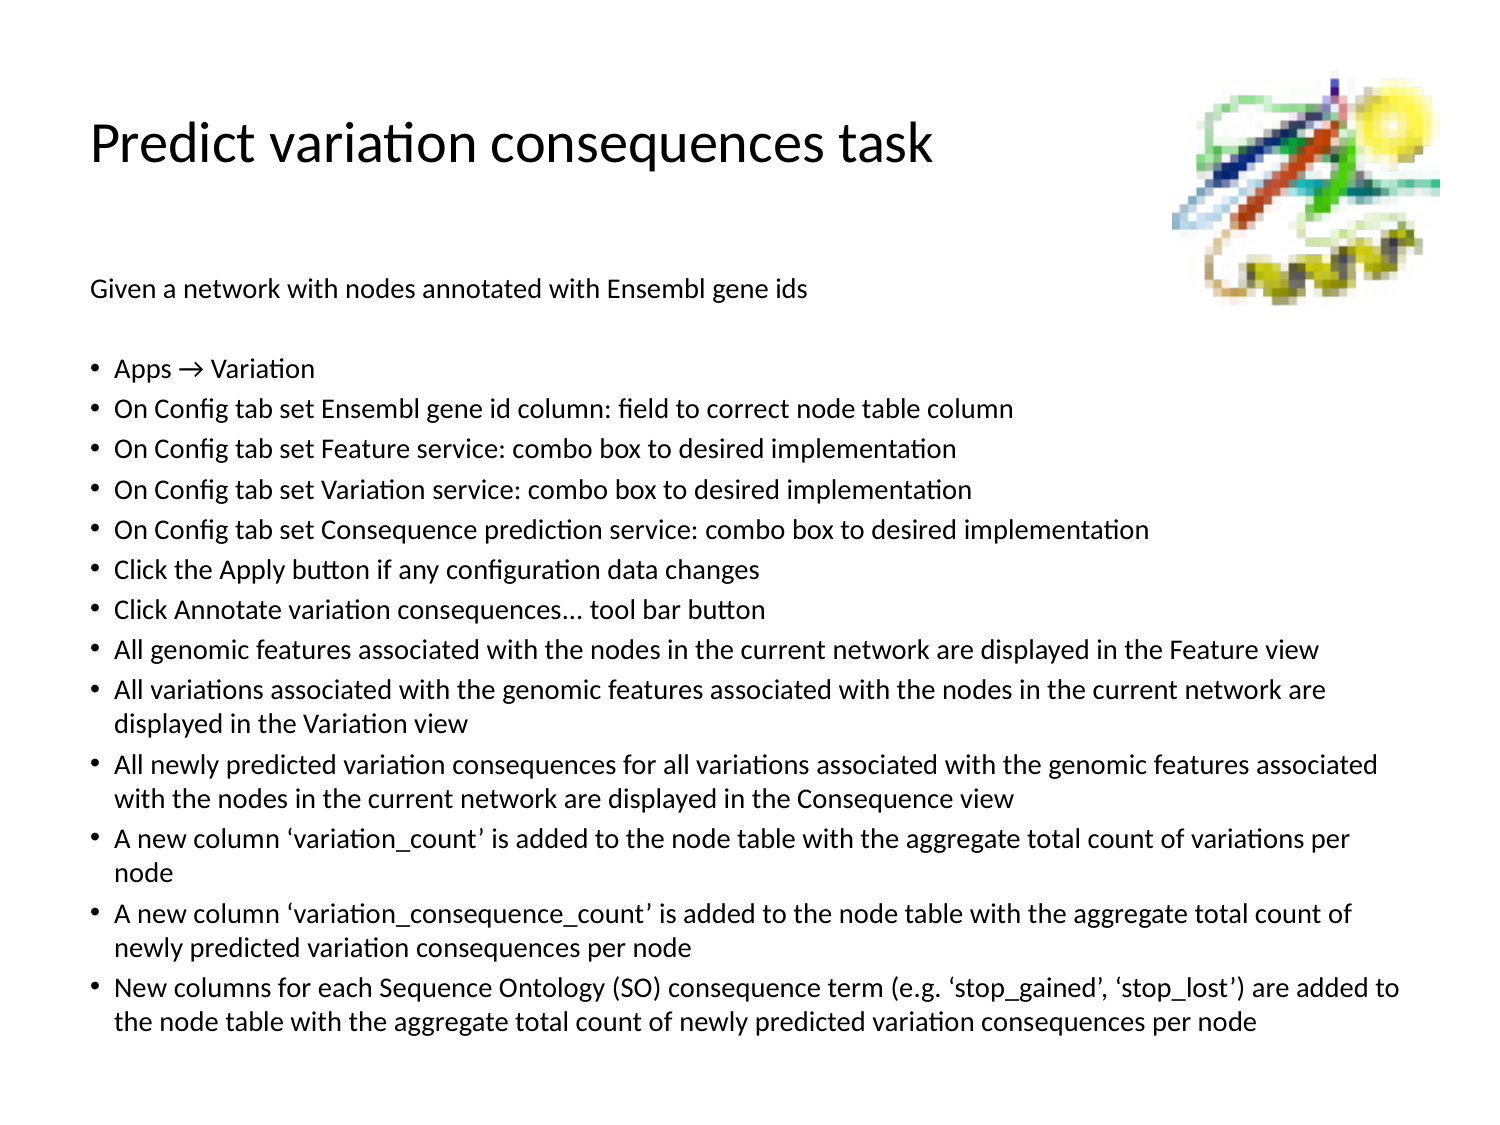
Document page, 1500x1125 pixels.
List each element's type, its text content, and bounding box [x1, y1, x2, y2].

list Given a network with nodes annotated with Ensembl gene ids Apps → Variation On Config tab set Ensembl gene id column: field to correct node table column On Config tab set Feature service: combo box to desired implementation On Config tab set Variation service: combo box to desired implementation On Config tab set Consequence prediction service: combo box to desired implementation Click the Apply button if any configuration data changes Click Annotate variation consequences... tool bar button All genomic features associated with the nodes in the current network are displayed in the Feature view All variations associated with the genomic features associated with the nodes in the current network are displayed in the Variation view All newly predicted variation consequences for all variations associated with the genomic features associated with the nodes in the current network are displayed in the Consequence view A new column ‘variation_count’ is added to the node table with the aggregate total count of variations per node A new column ‘variation_consequence_count’ is added to the node table with the aggregate total count of newly predicted variation consequences per node New columns for each Sequence Ontology (SO) consequence term (e.g. ‘stop_gained’, ‘stop_lost’) are added to the node table with the aggregate total count of newly predicted variation consequences per node [75, 262, 1425, 1052]
title Predict variation consequences task [75, 45, 1425, 233]
picture [1172, 71, 1440, 339]
